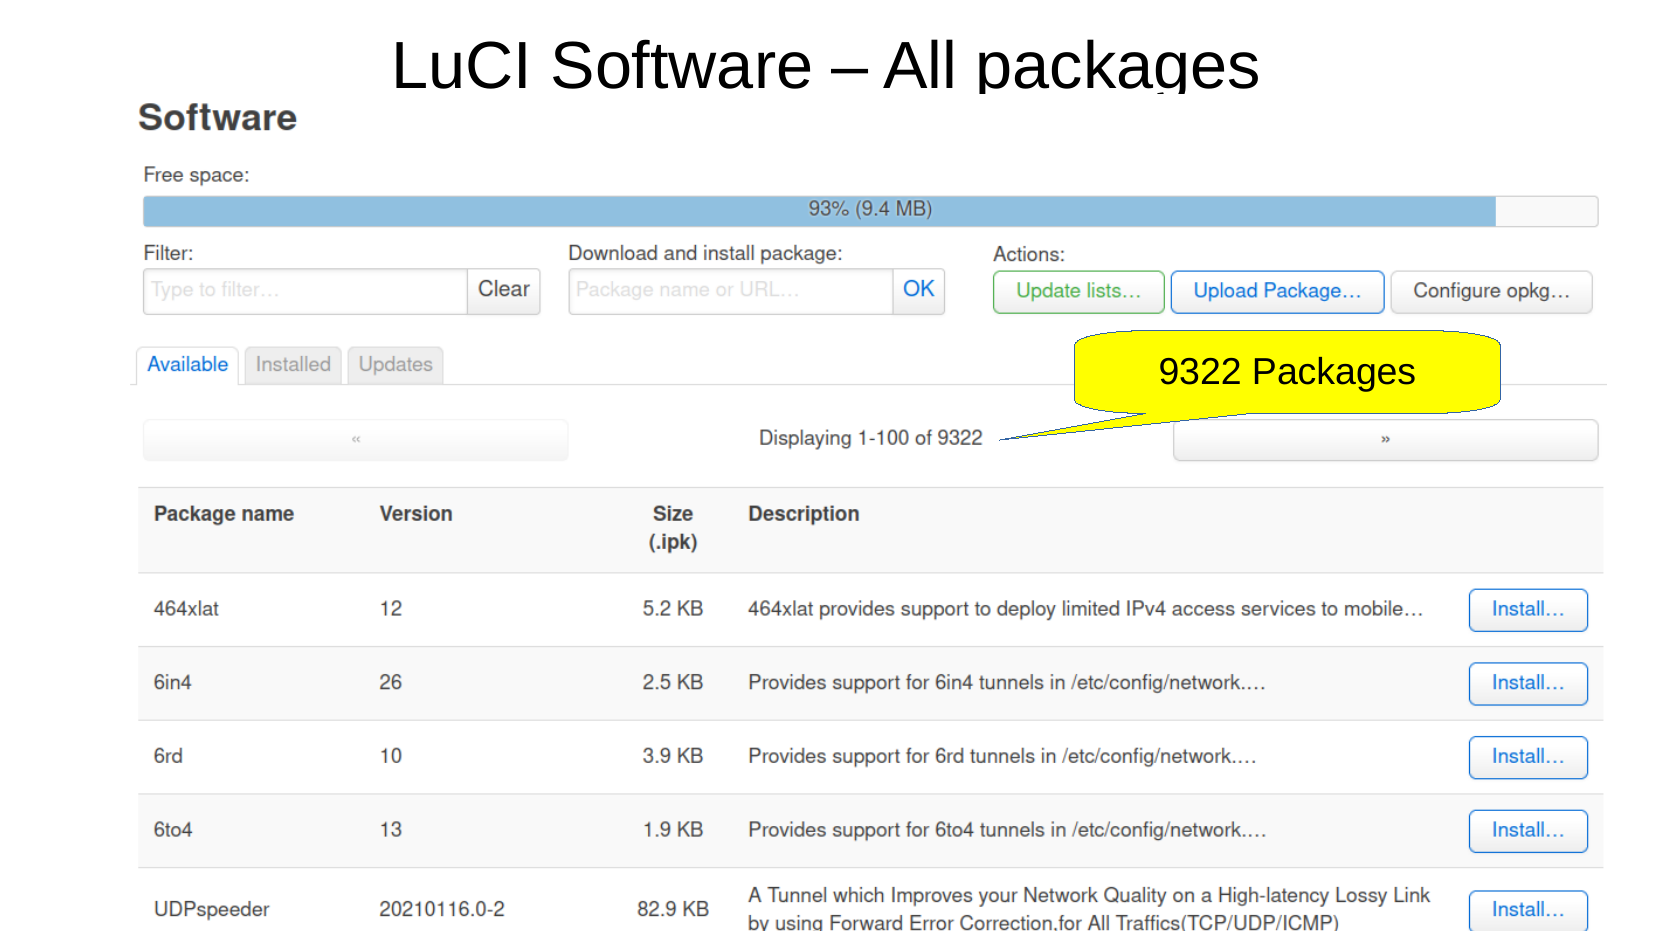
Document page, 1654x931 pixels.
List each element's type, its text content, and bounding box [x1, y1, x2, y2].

text_box 9322 Packages [999, 330, 1501, 441]
picture [129, 94, 1607, 931]
title LuCI Software – All packages [82, 28, 1571, 104]
